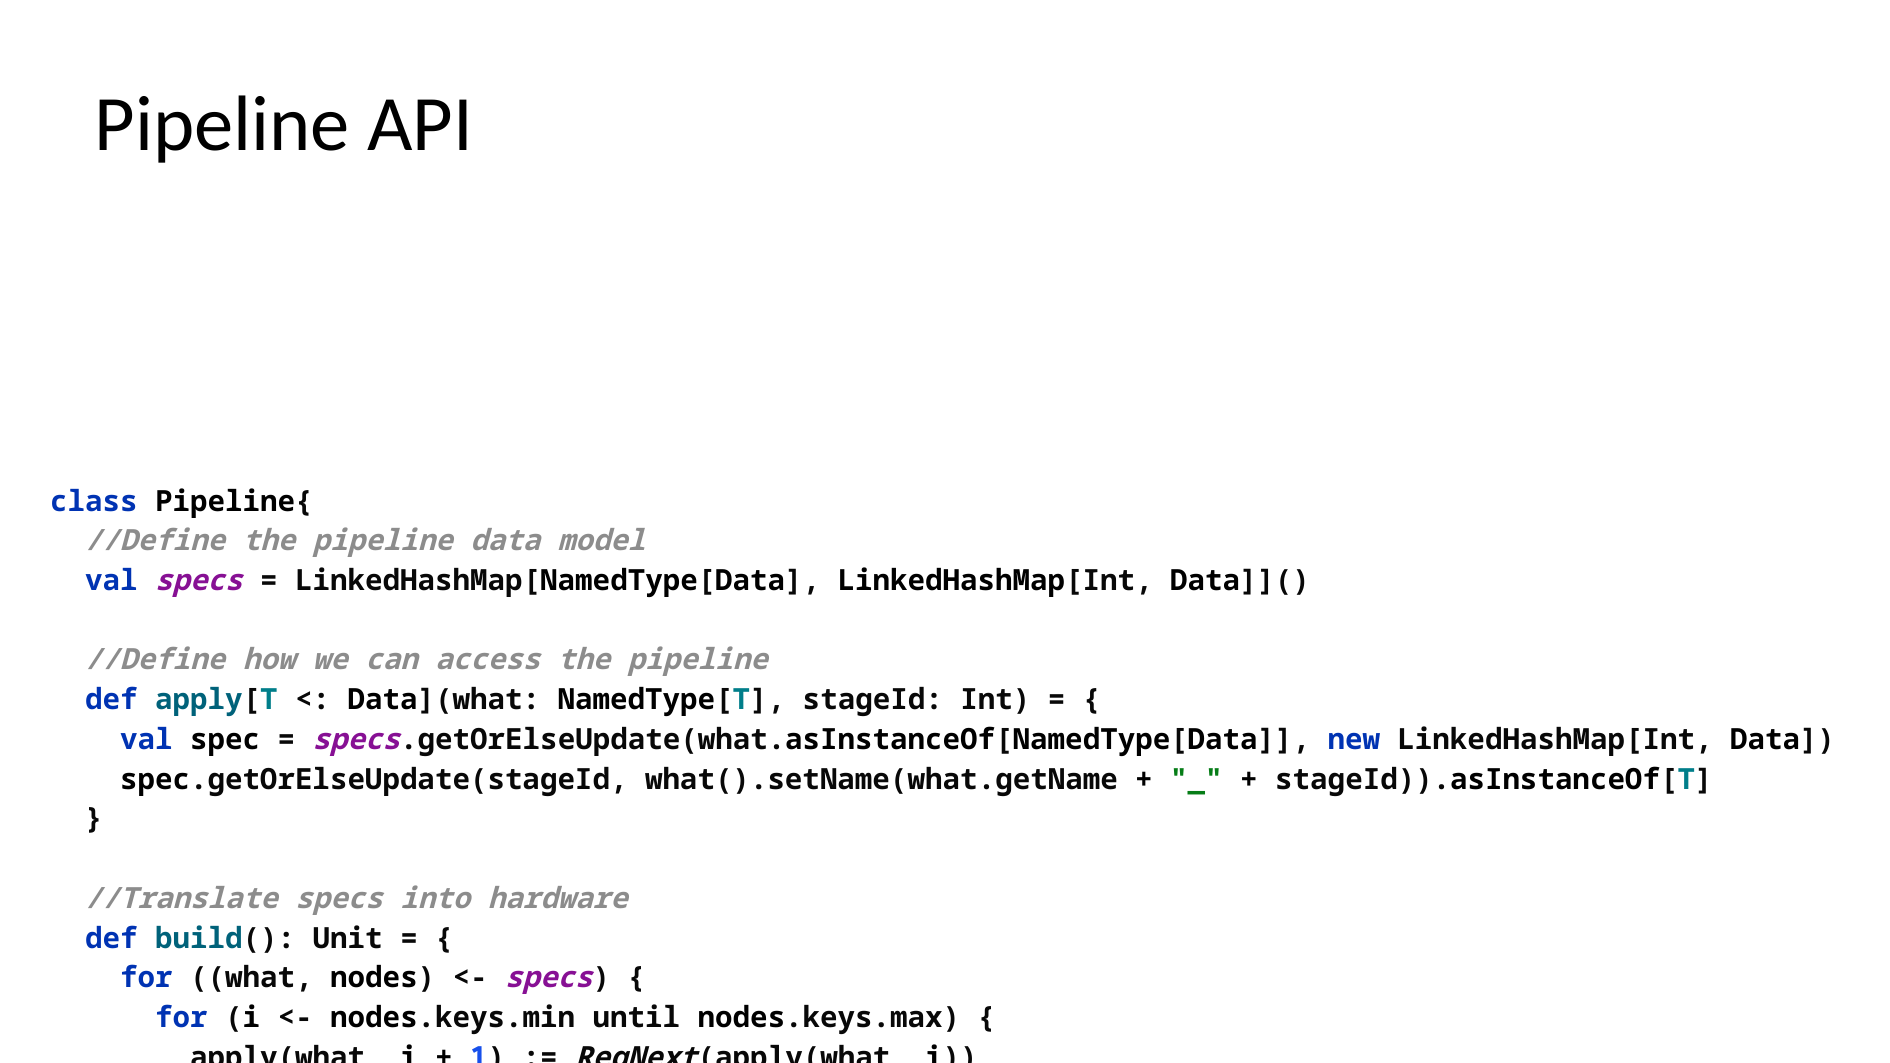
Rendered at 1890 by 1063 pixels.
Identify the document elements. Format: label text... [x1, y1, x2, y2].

text_box class Pipeline{ //Define the pipeline data model val specs = LinkedHashMap[NamedType[Data], LinkedHashMap[Int, Data]]() //Define how we can access the pipeline def apply[T <: Data](what: NamedType[T], stageId: Int) = { val spec = specs.getOrElseUpdate(what.asInstanceOf[NamedType[Data]], new LinkedHashMap[Int, Data]) spec.getOrElseUpdate(stageId, what().setName(what.getName + "_" + stageId)).asInstanceOf[T] } //Translate specs into hardware def build(): Unit = { for ((what, nodes) <- specs) { for (i <- nodes.keys.min until nodes.keys.max) { apply(what, i + 1) := RegNext(apply(what, i)) } } } } [35, 472, 1890, 1063]
title Pipeline API [94, 42, 1796, 220]
